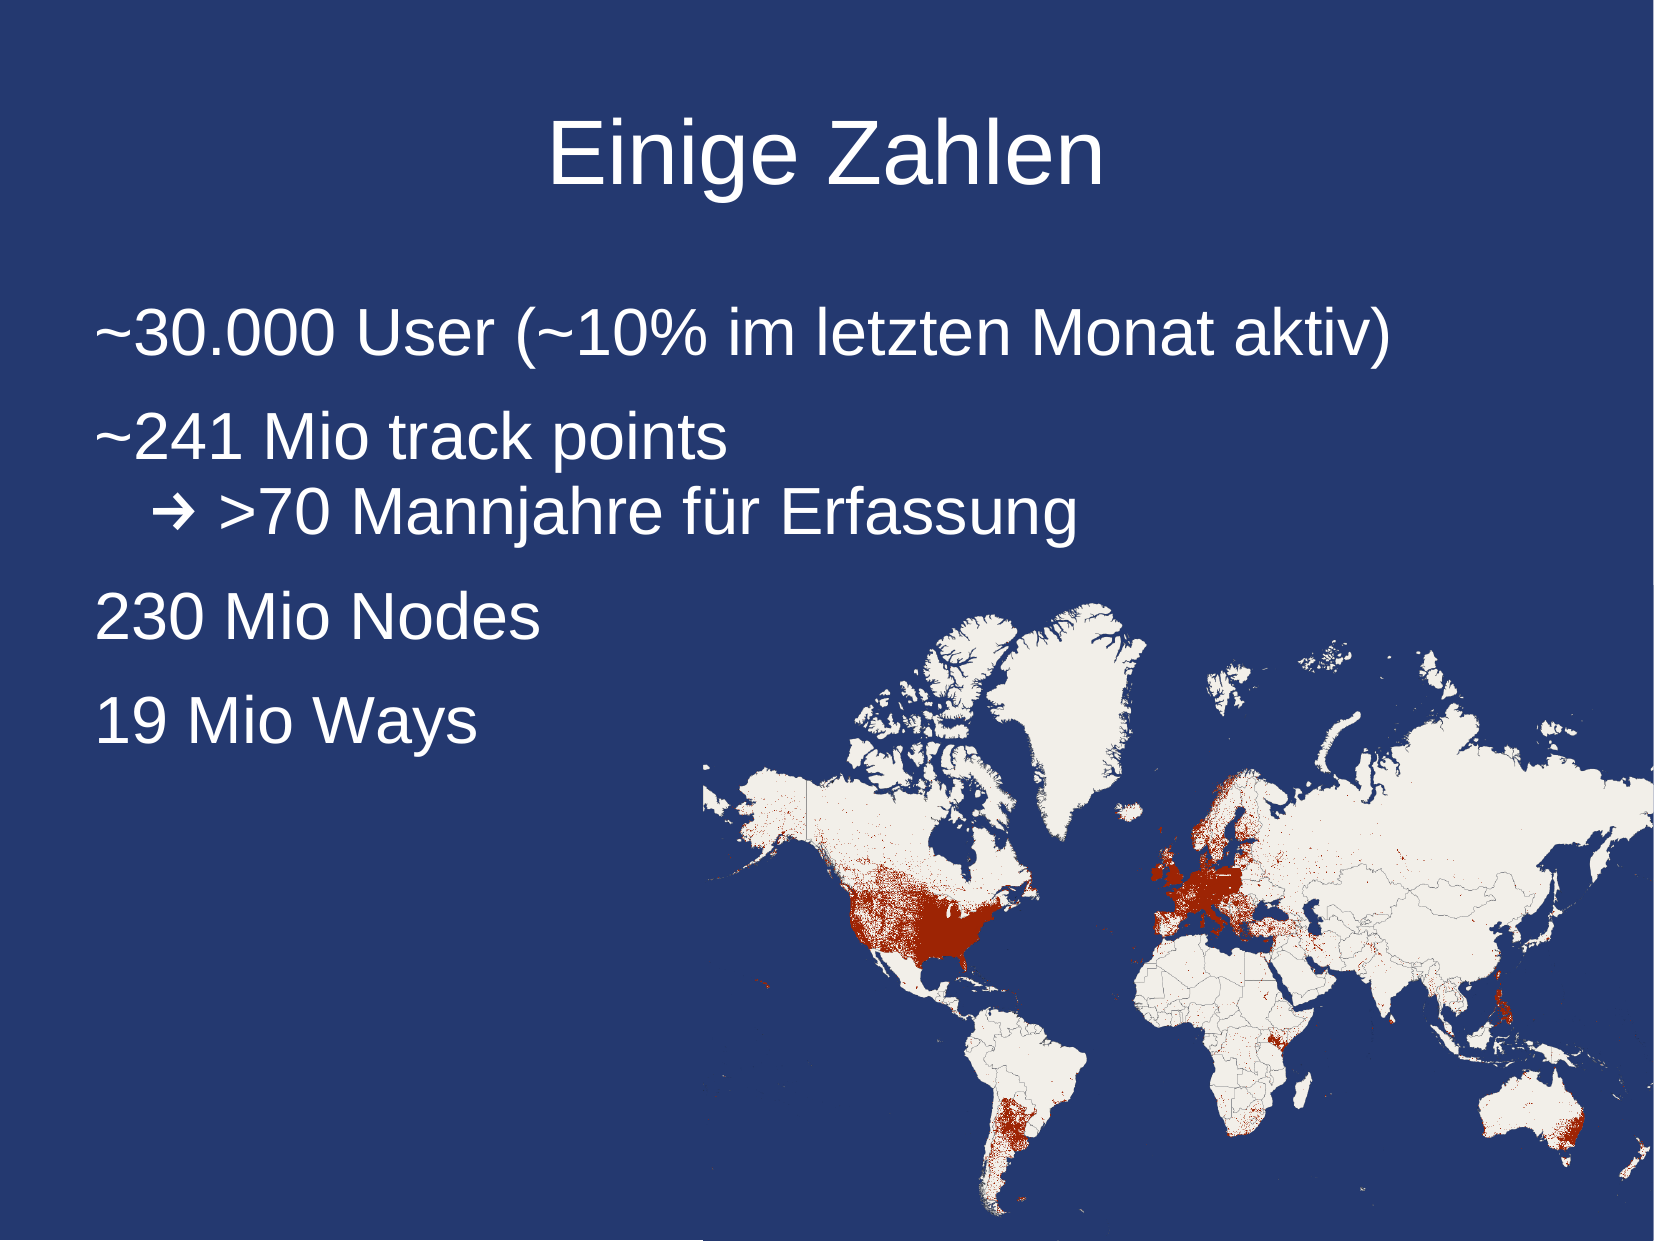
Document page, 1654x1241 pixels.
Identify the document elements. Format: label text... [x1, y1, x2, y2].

picture [703, 585, 1654, 1241]
title Einige Zahlen [82, 49, 1571, 257]
list ~30.000 User (~10% im letzten Monat aktiv) ~241 Mio track points → >70 Mannjahre für Erfassung 230 Mio Nodes 19 Mio Ways [76, 295, 1565, 1114]
